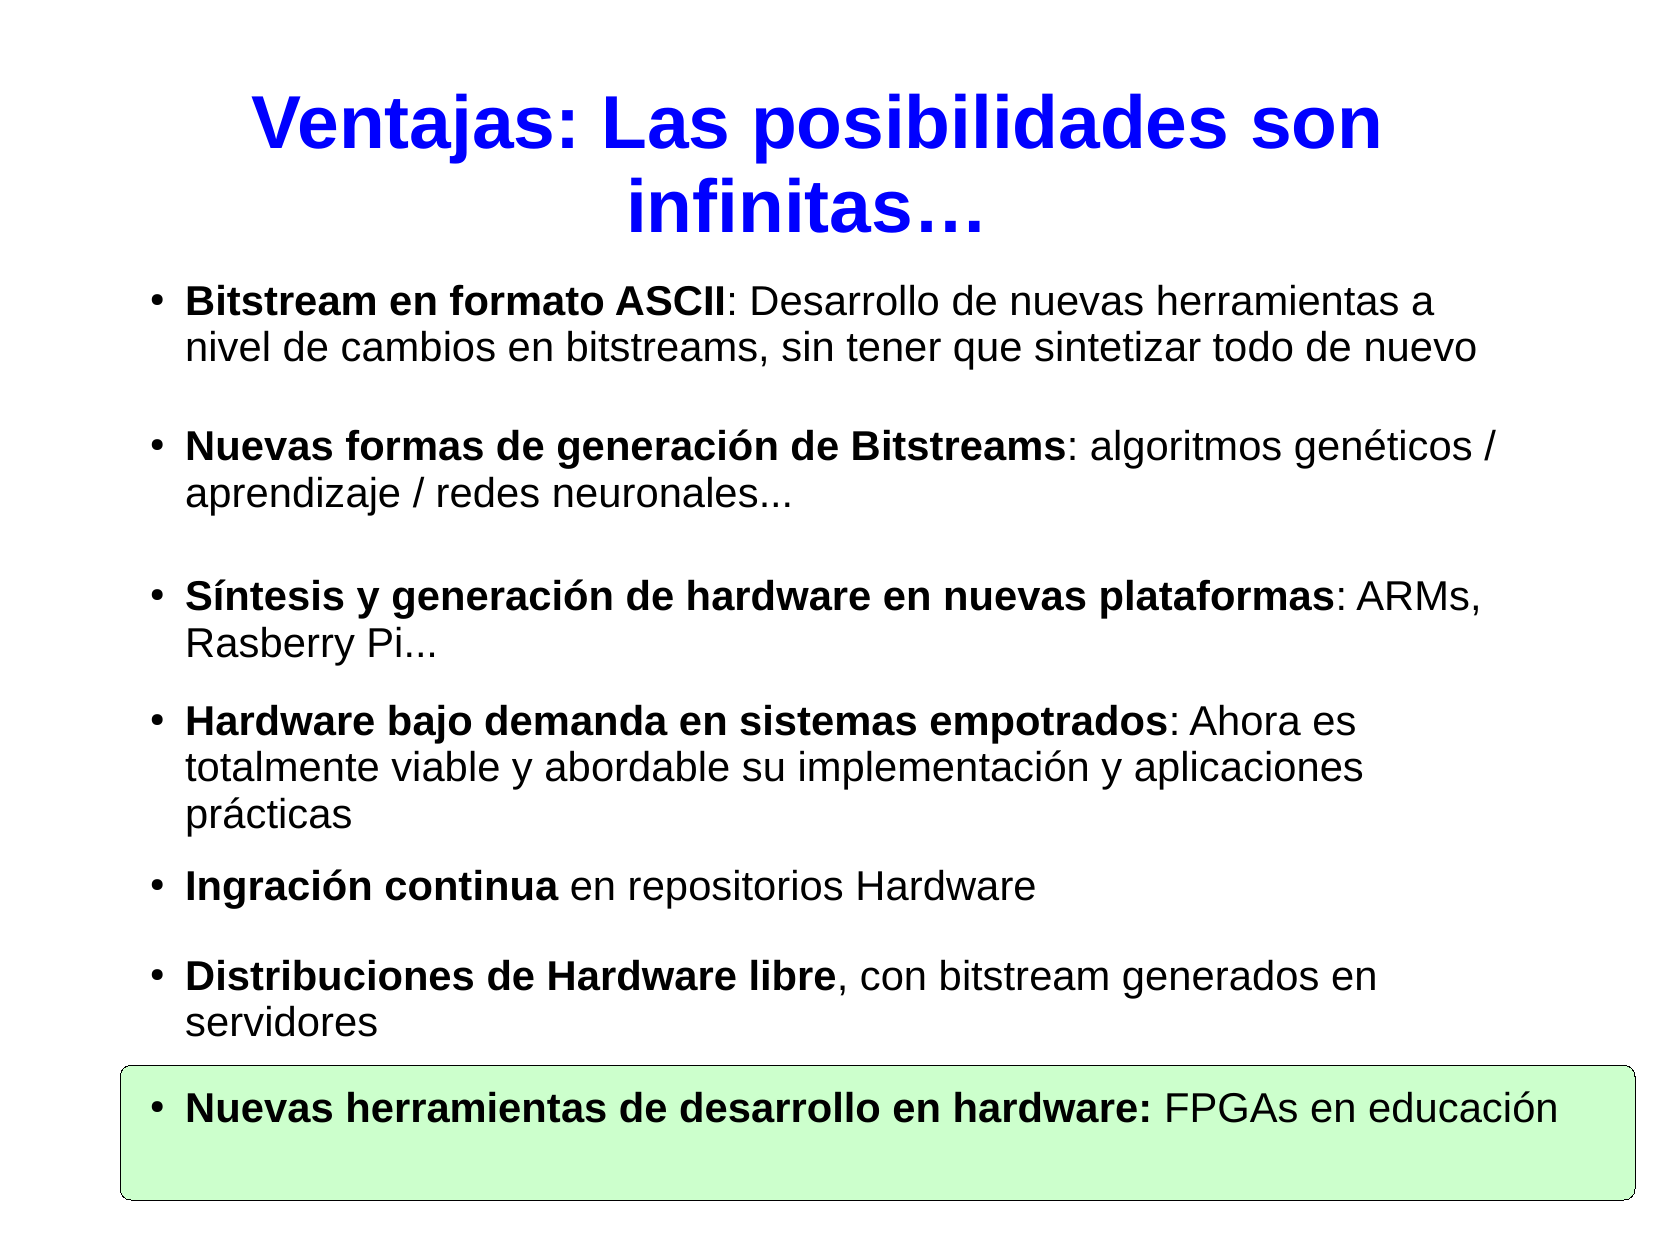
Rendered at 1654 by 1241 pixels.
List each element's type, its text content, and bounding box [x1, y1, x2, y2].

text_box Síntesis y generación de hardware en nuevas plataformas: ARMs, Rasberry Pi... [135, 565, 1516, 690]
text_box Hardware bajo demanda en sistemas empotrados: Ahora es totalmente viable y abordable su implementación y aplicaciones prácticas [135, 690, 1516, 845]
text_box Distribuciones de Hardware libre, con bitstream generados en servidores [135, 945, 1561, 1053]
text_box Ventajas: Las posibilidades son infinitas… [90, 73, 1546, 257]
text_box Nuevas formas de generación de Bitstreams: algoritmos genéticos / aprendizaje / redes neuronales... [135, 415, 1516, 565]
text_box Nuevas herramientas de desarrollo en hardware: FPGAs en educación [135, 1077, 1606, 1186]
text_box [120, 1065, 1636, 1201]
text_box Ingración continua en repositorios Hardware [135, 855, 1096, 931]
text_box Bitstream en formato ASCII: Desarrollo de nuevas herramientas a nivel de cambios en bitstreams, sin tener que sintetizar todo de nuevo [135, 270, 1516, 415]
